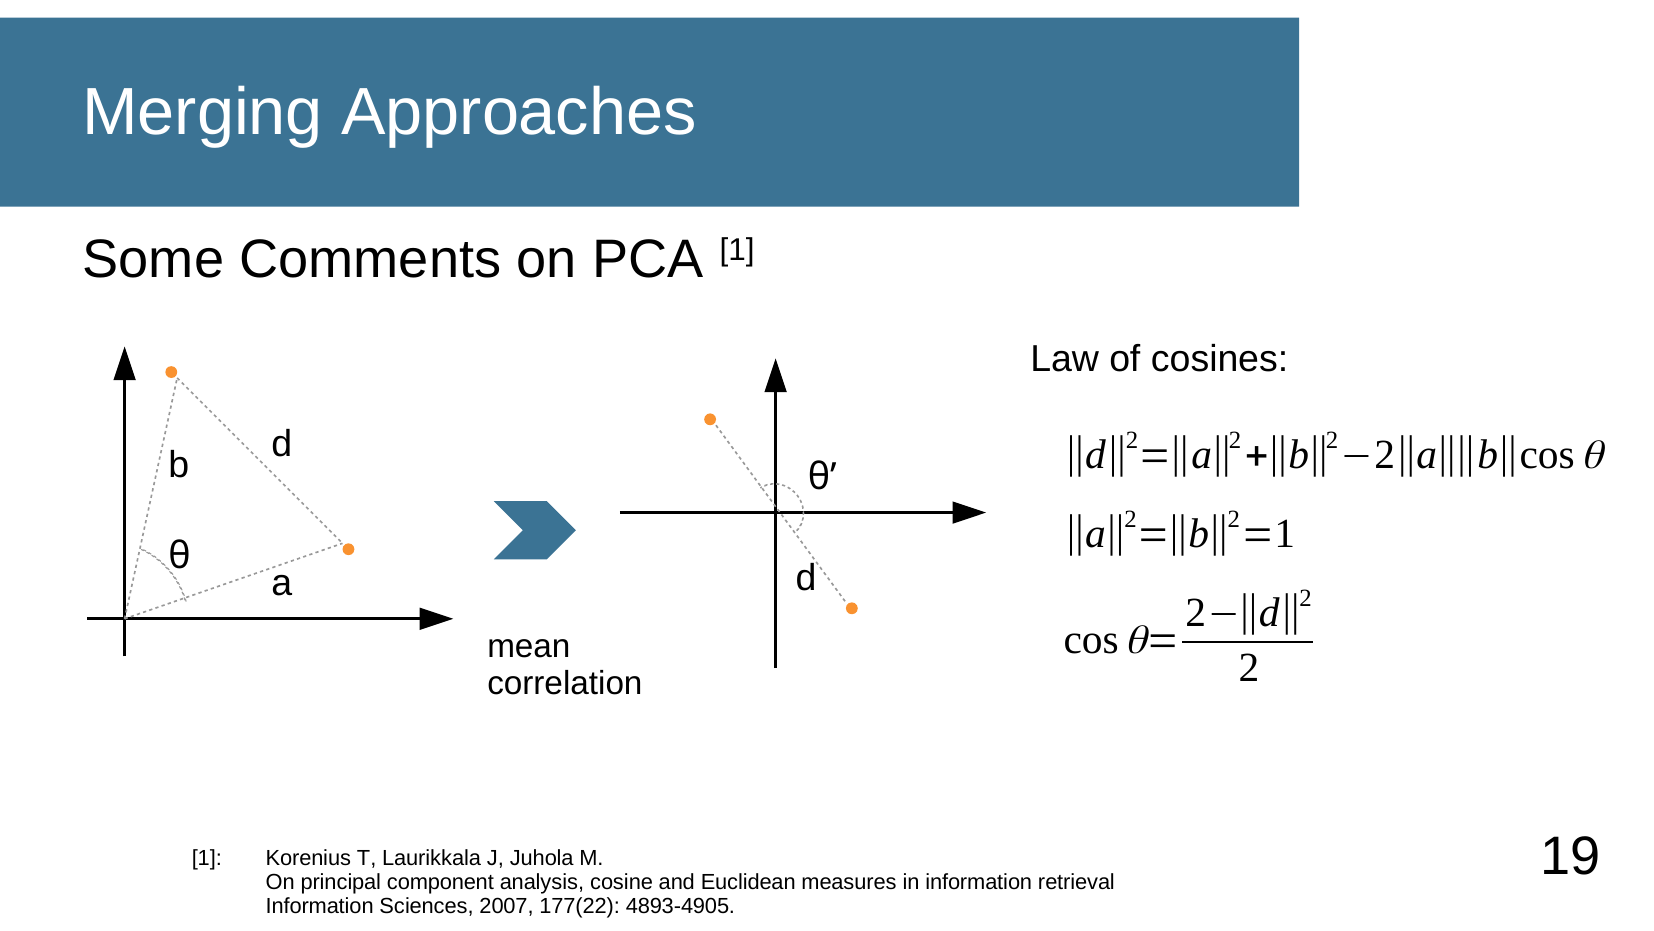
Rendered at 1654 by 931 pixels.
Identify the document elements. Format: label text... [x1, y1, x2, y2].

text_box [1]: Korenius T, Laurikkala J, Juhola M. On principal component analysis, cosine and Euclidean measures in information retrieval Information Sciences, 2007, 177(22): 4893-4905. [177, 838, 1131, 929]
title Merging Approaches [82, 35, 1234, 189]
text_box a [256, 555, 308, 615]
chart [1057, 426, 1608, 481]
text_box [165, 366, 178, 379]
text_box mean correlation [472, 620, 658, 712]
text_box [704, 413, 717, 426]
list Some Comments on PCA [1] [82, 224, 1571, 764]
text_box [342, 543, 355, 556]
text_box Law of cosines: [1015, 330, 1304, 391]
text_box [845, 602, 858, 615]
text_box d [256, 415, 308, 476]
text_box d [780, 549, 832, 610]
text_box b [153, 437, 204, 497]
chart [1057, 584, 1322, 691]
text_box [493, 501, 576, 560]
chart [1057, 505, 1302, 560]
text_box θ’ [793, 448, 882, 509]
text_box θ [153, 528, 205, 589]
